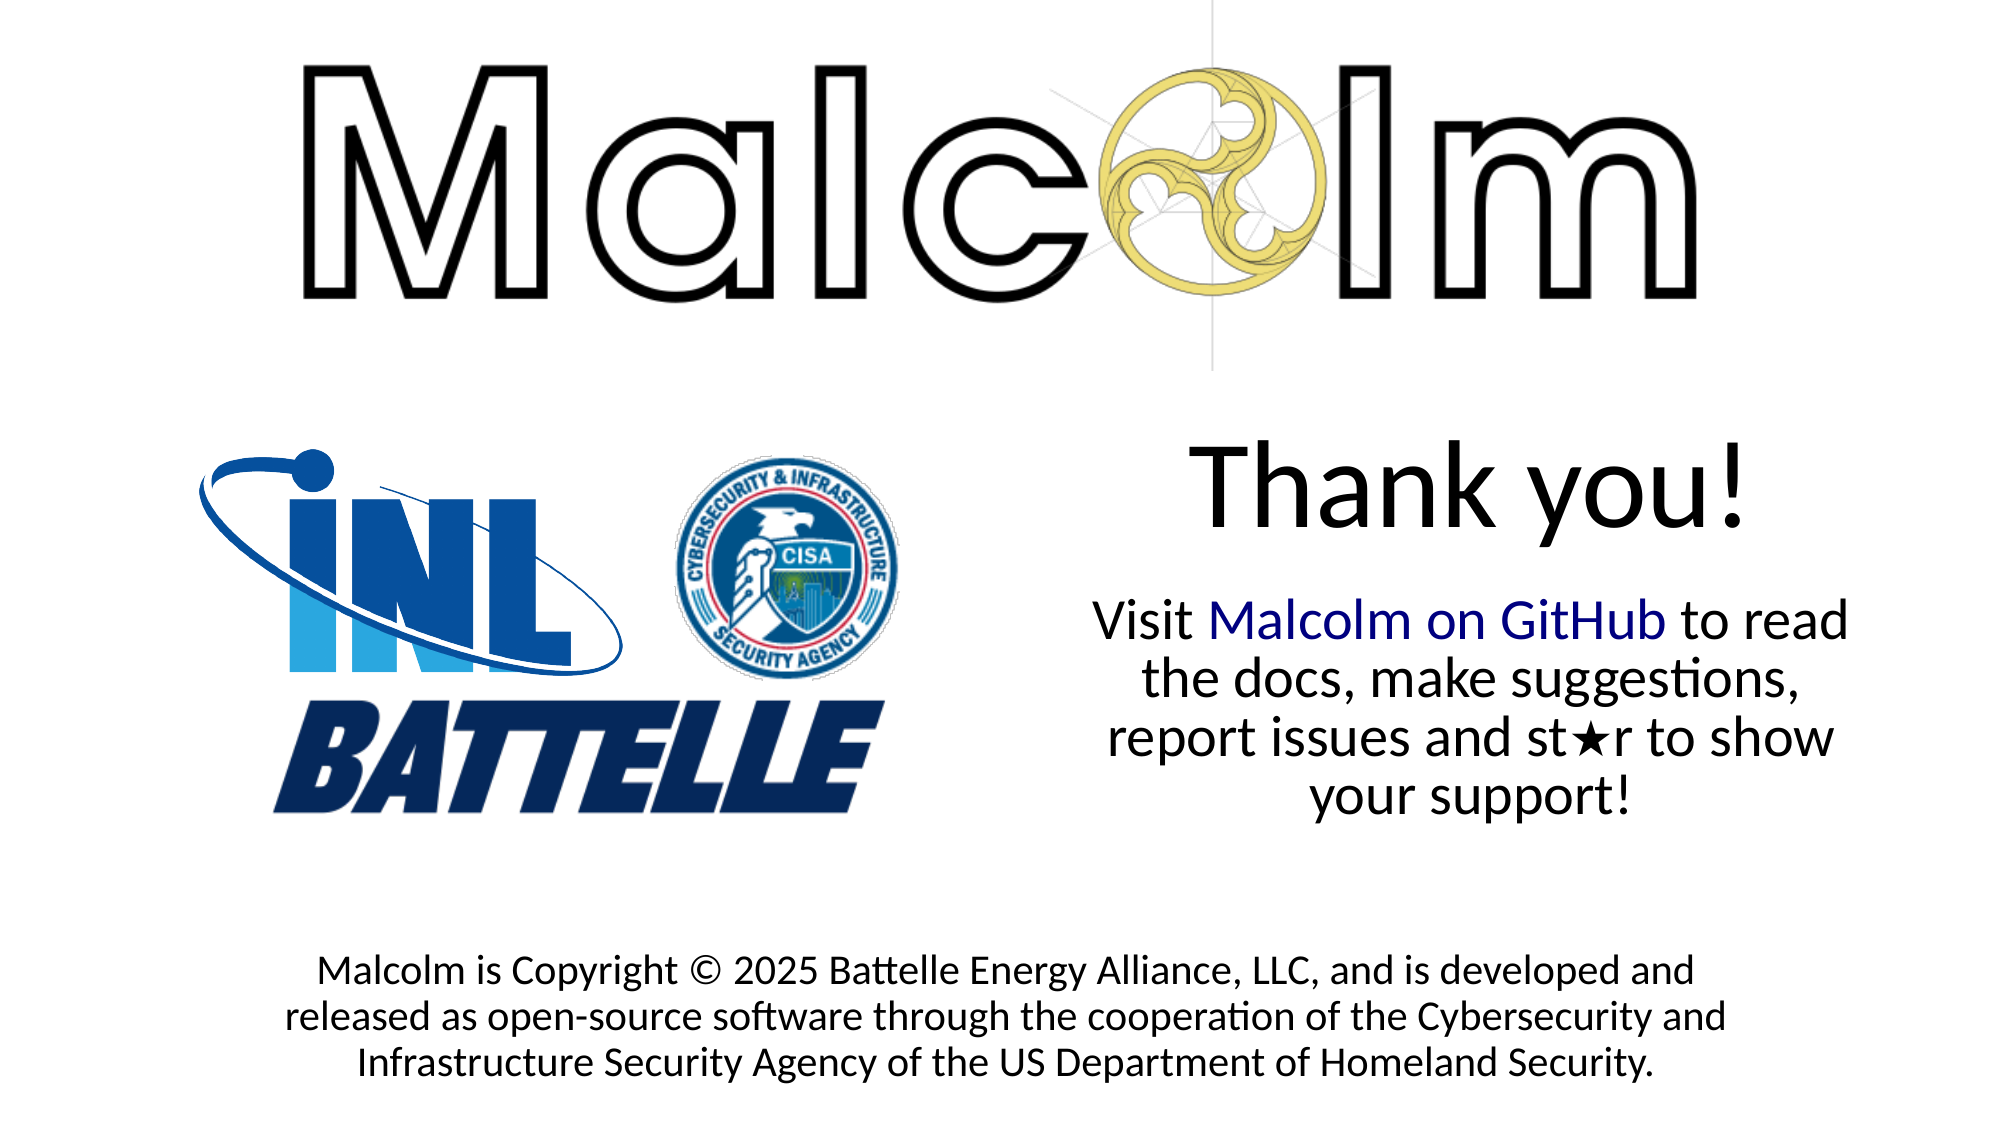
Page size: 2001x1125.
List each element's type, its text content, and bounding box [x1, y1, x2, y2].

picture [295, 0, 1705, 372]
title Thank you! [1140, 428, 1803, 562]
picture [199, 449, 654, 676]
picture [239, 687, 921, 827]
text_box Malcolm is Copyright © 2025 Battelle Energy Alliance, LLC, and is developed and released as open-source software through the cooperation of the Cybersecurity and Infrastructure Security Agency of the US Department of Homeland Security. [250, 940, 1763, 1125]
title Visit Malcolm on GitHub to read the docs, make suggestions, report issues and st★r to show your support! [1087, 562, 1856, 863]
picture [674, 455, 900, 681]
